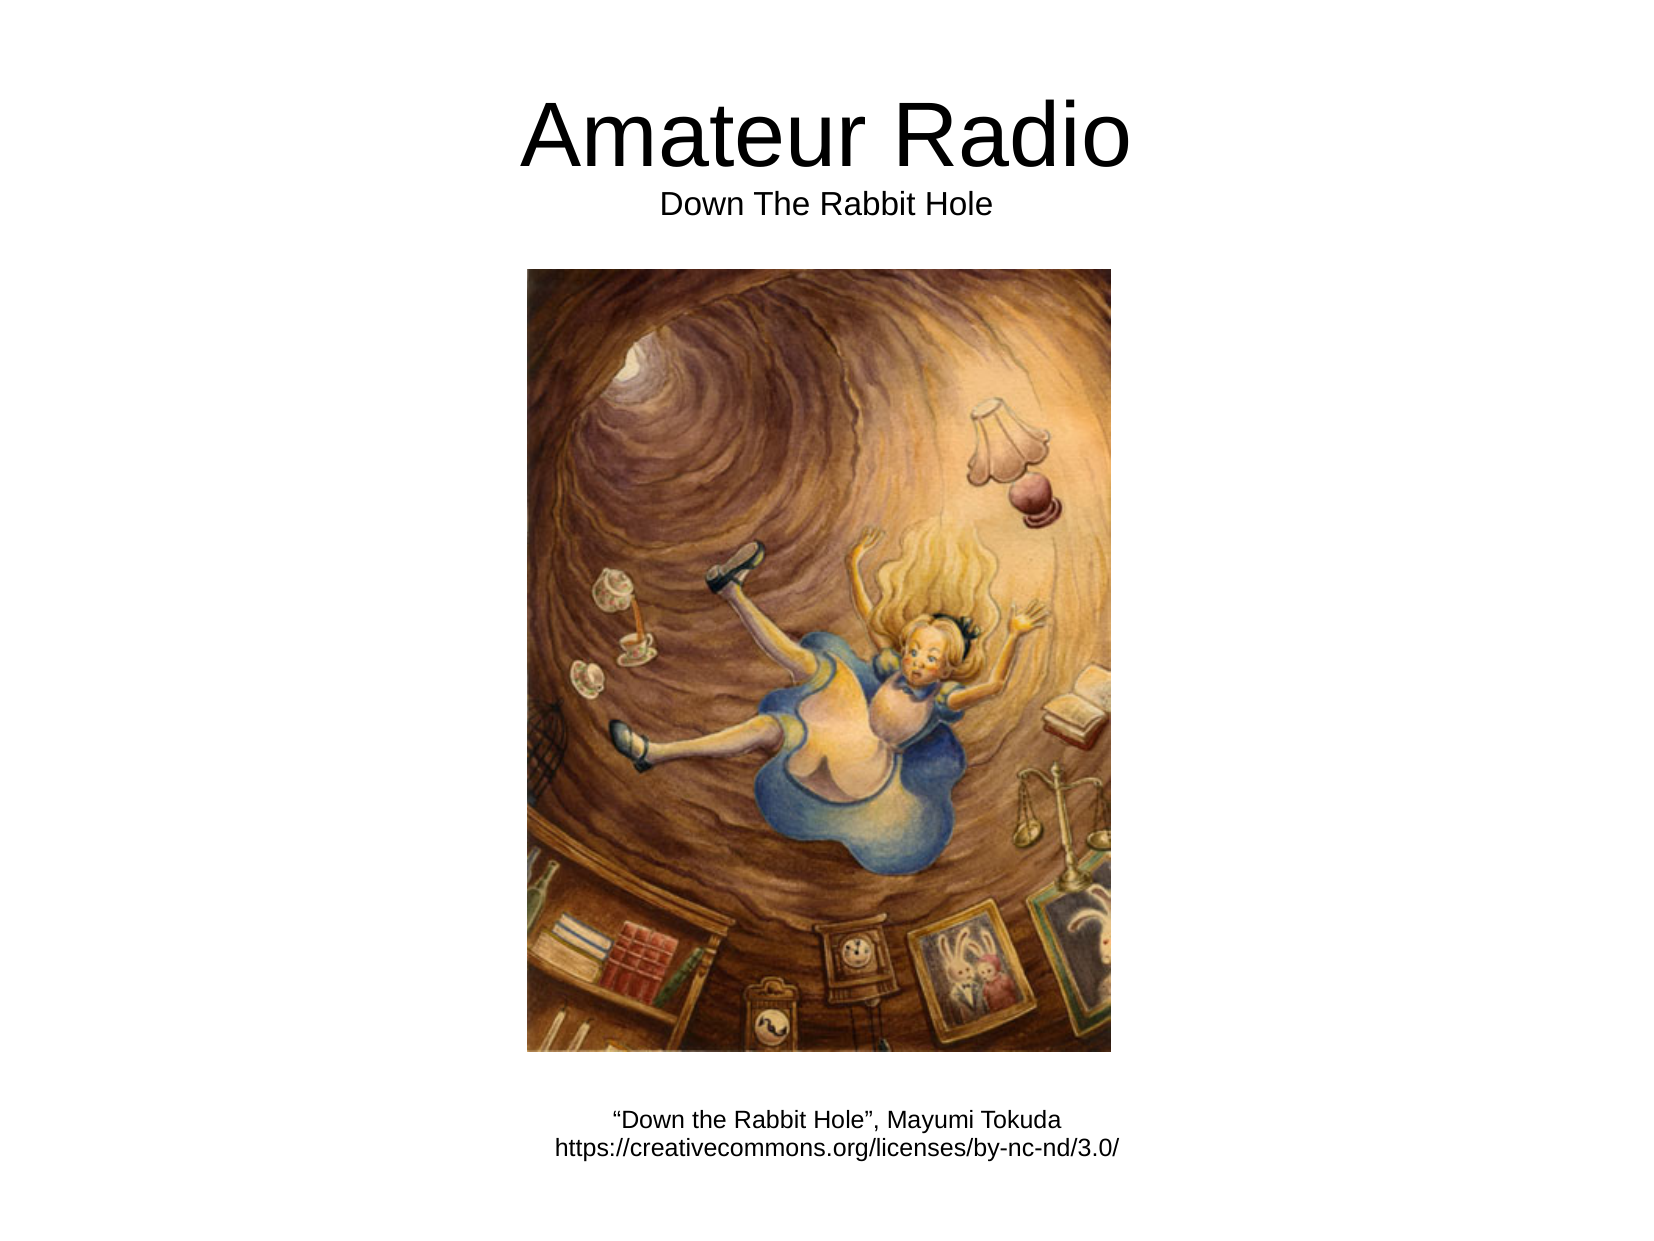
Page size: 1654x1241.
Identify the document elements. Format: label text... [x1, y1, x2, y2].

picture [527, 269, 1111, 1052]
text_box “Down the Rabbit Hole”, Mayumi Tokuda https://creativecommons.org/licenses/by-nc-nd/3.0/ [540, 1098, 1136, 1171]
title Amateur Radio Down The Rabbit Hole [82, 49, 1571, 257]
